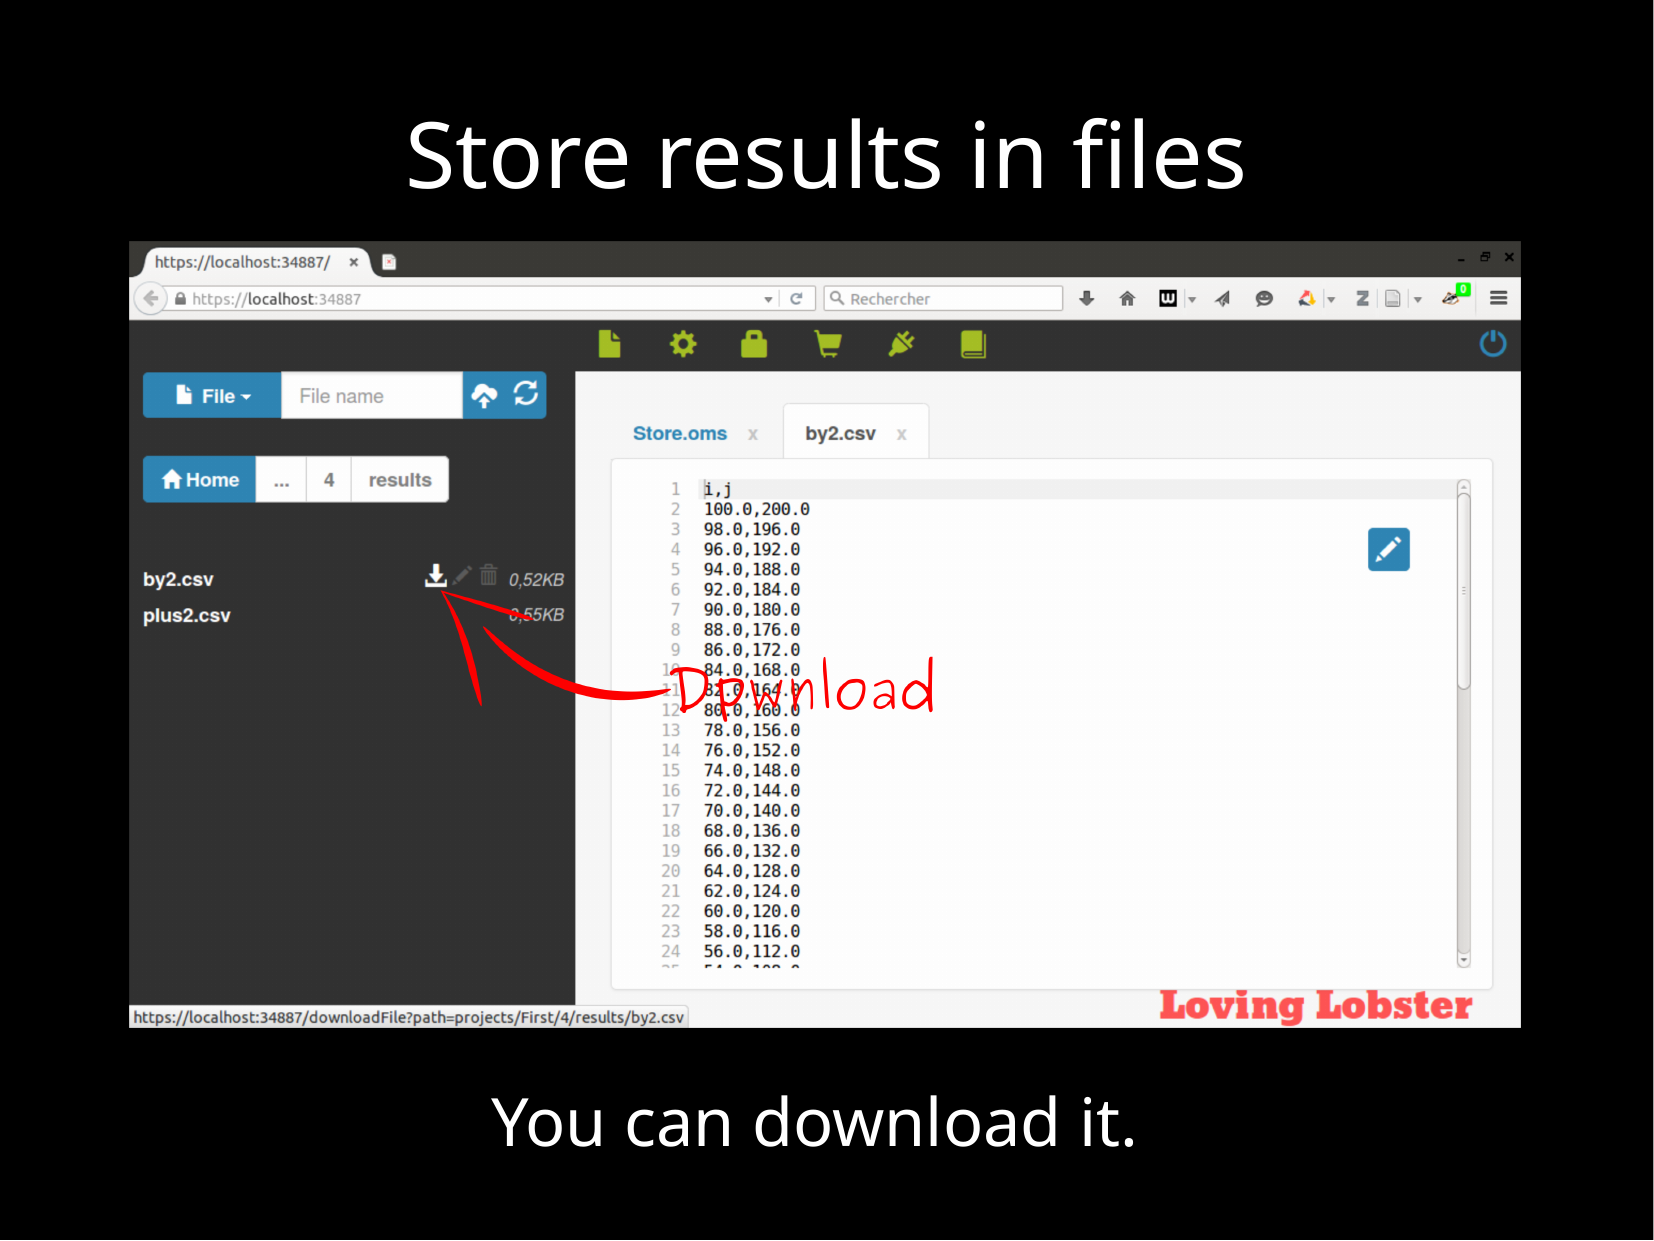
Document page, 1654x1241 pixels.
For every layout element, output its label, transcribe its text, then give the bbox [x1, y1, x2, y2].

title Store results in files [82, 49, 1571, 257]
list You can download it. [41, 1074, 1589, 1211]
picture [129, 241, 1521, 1028]
